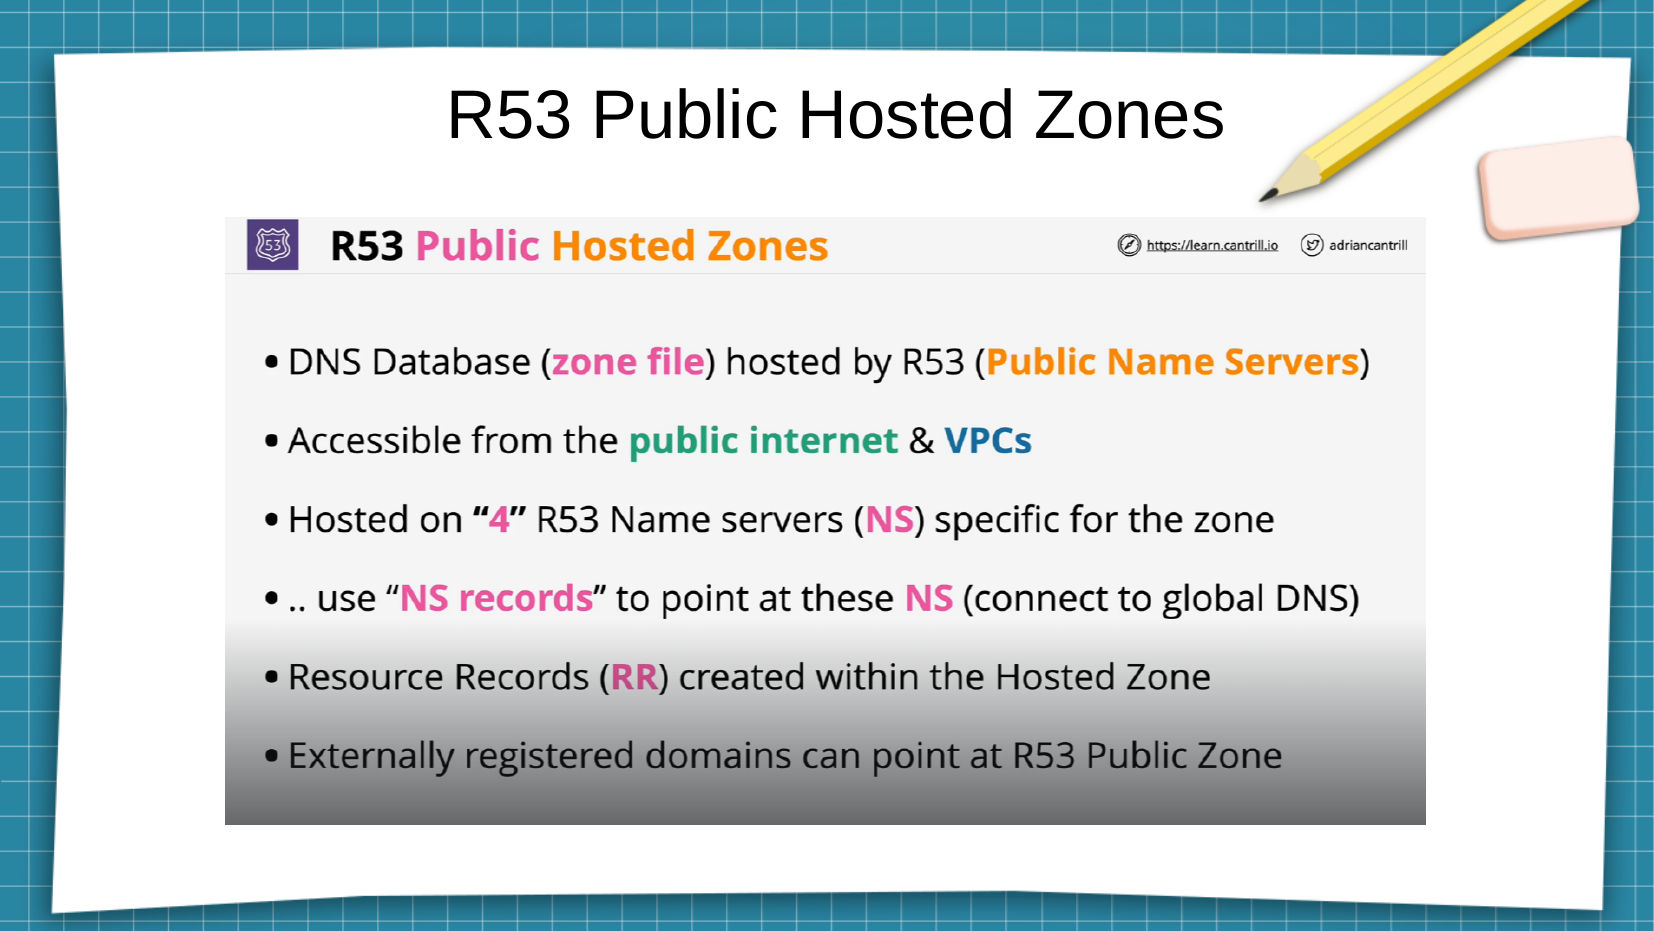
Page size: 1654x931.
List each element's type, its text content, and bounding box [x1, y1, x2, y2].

picture [0, 0, 1654, 931]
title R53 Public Hosted Zones [82, 37, 1571, 193]
